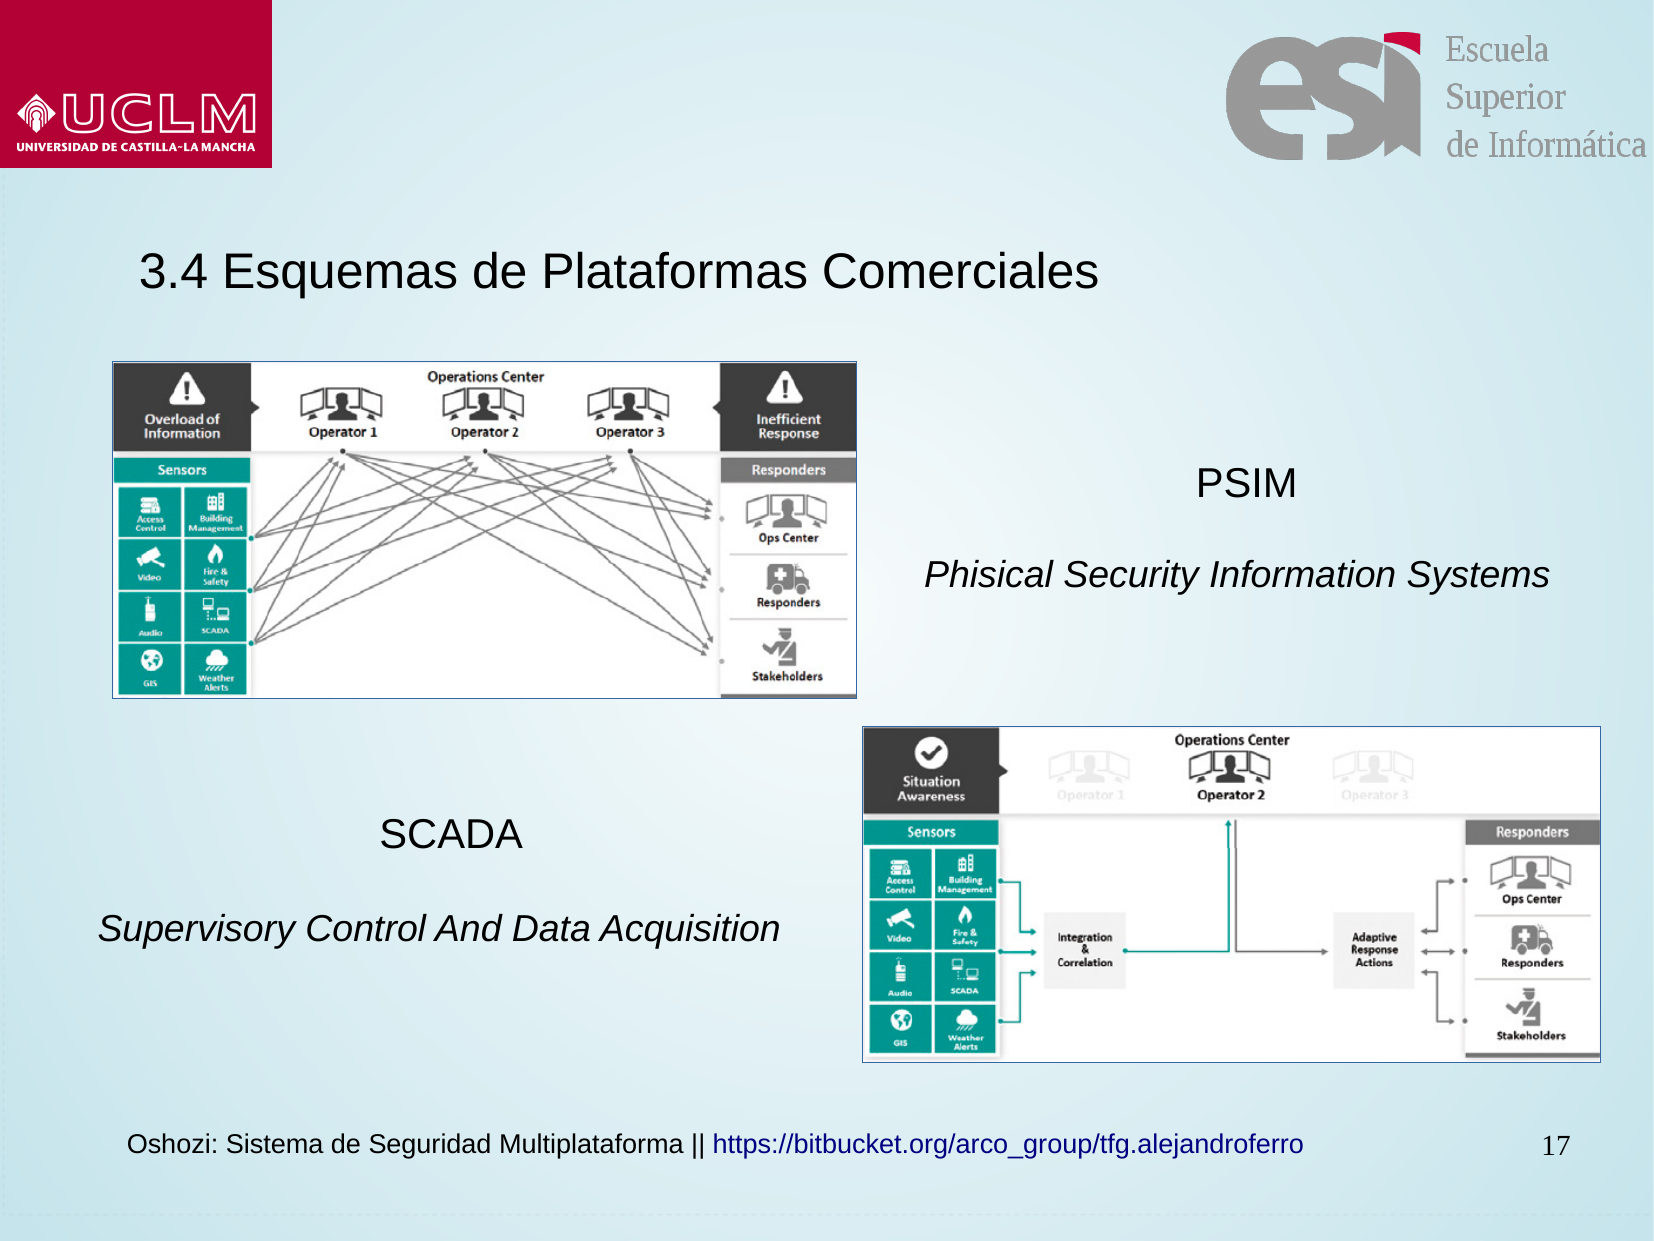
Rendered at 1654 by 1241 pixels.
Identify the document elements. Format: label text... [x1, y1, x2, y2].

text_box Oshozi: Sistema de Seguridad Multiplataforma || https://bitbucket.org/arco_group/tfg.alejandroferro [112, 1112, 1625, 1170]
text_box PSIM [1181, 452, 1313, 514]
text_box Supervisory Control And Data Acquisition [82, 894, 796, 957]
text_box SCADA [364, 803, 539, 865]
text_box 3.4 Esquemas de Plataformas Comerciales [124, 236, 1128, 363]
text_box Phisical Security Information Systems [909, 540, 1566, 603]
picture [0, 0, 1654, 1241]
